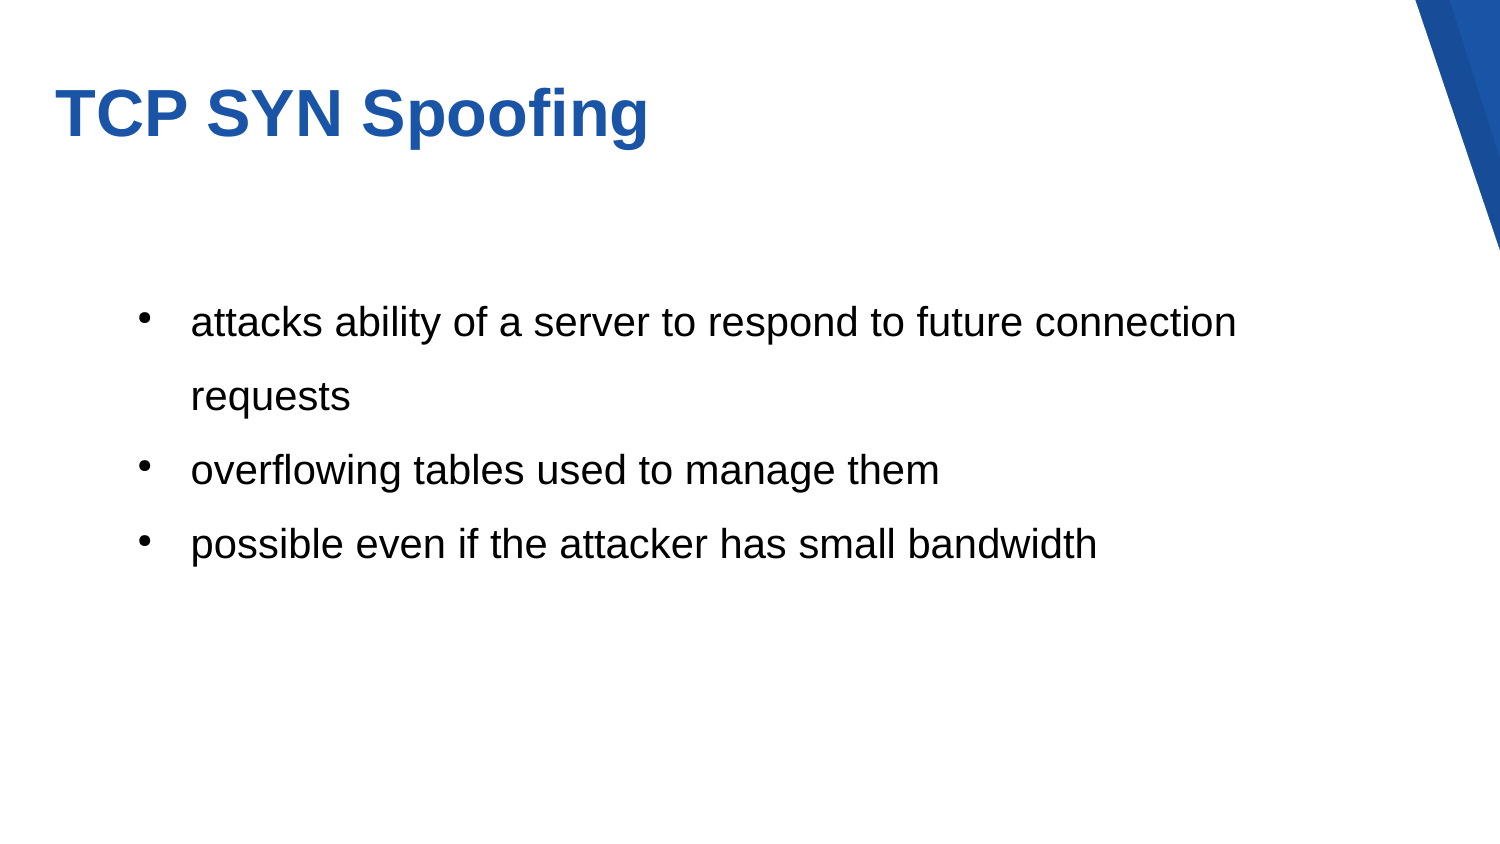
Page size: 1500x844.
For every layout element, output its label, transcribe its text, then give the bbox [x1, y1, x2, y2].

title TCP SYN Spoofing [40, 97, 829, 166]
list attacks ability of a server to respond to future connection requests overflowing tables used to manage them possible even if the attacker has small bandwidth [104, 205, 1321, 601]
